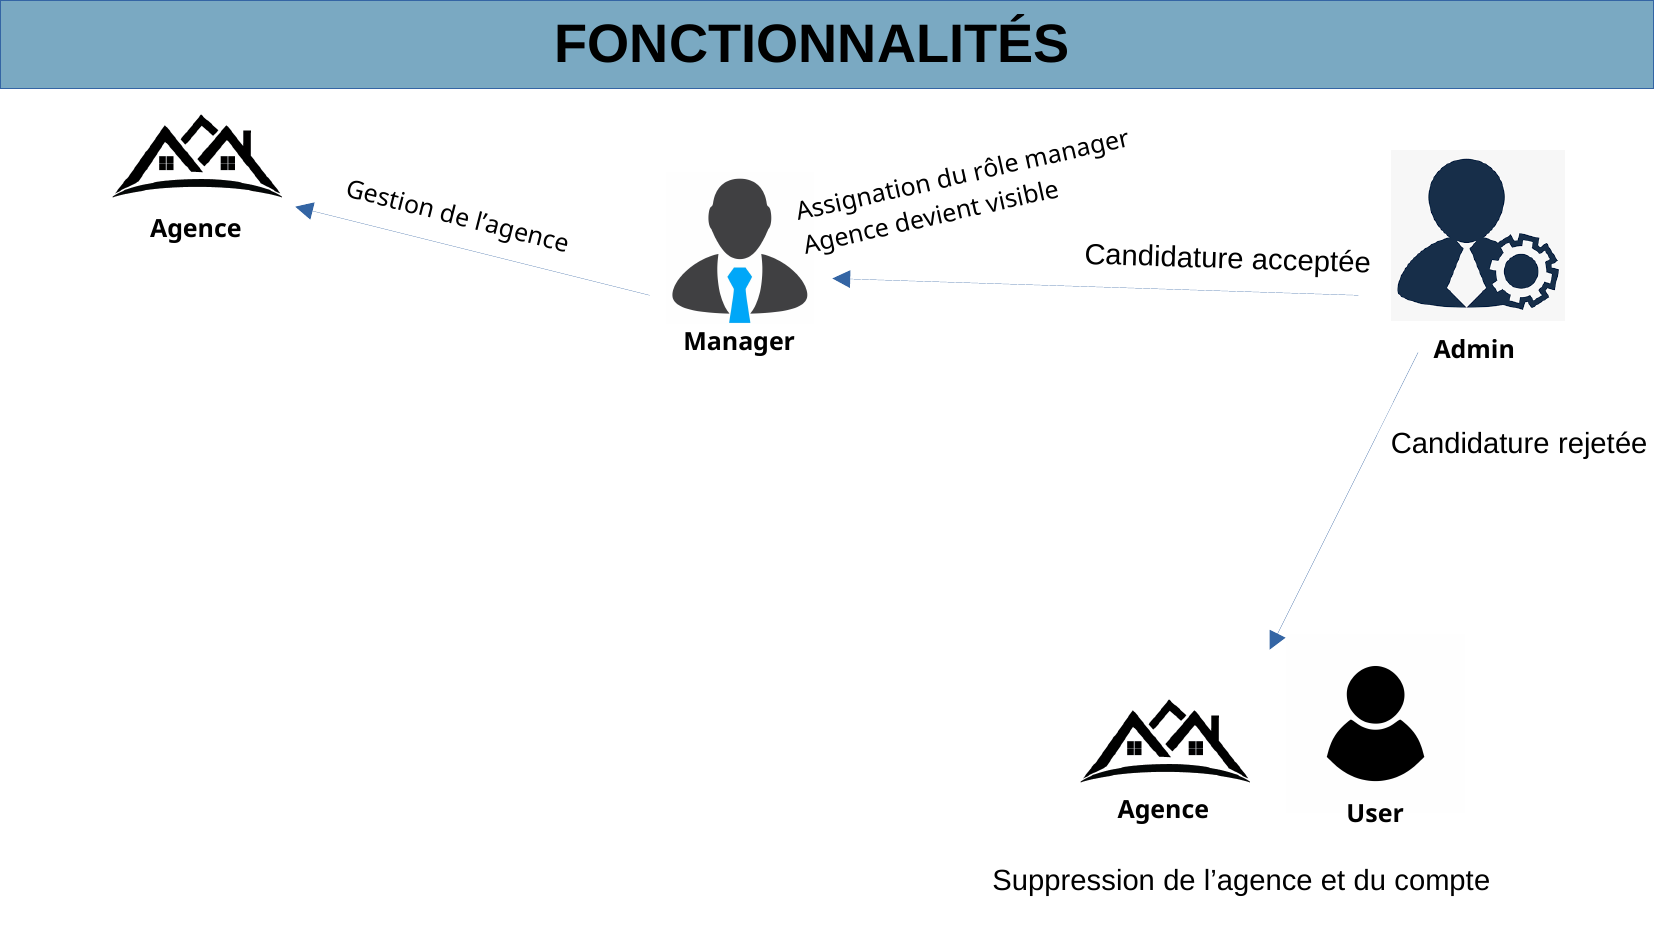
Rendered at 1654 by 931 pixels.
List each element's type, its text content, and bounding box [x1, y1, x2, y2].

text_box Candidature acceptée [1069, 230, 1387, 288]
text_box Manager [683, 323, 798, 368]
text_box Candidature rejetée [1375, 419, 1654, 468]
text_box Assignation du rôle manager Agence devient visible [792, 89, 1329, 262]
picture [666, 172, 814, 324]
picture [1074, 643, 1256, 834]
picture [1286, 634, 1465, 813]
text_box Agence [1117, 792, 1238, 837]
text_box Suppression de l’agence et du compte [977, 856, 1506, 904]
picture [106, 89, 288, 249]
text_box User [1346, 796, 1417, 831]
text_box Admin [1433, 332, 1516, 367]
text_box Agence [149, 210, 271, 255]
picture [1391, 150, 1565, 321]
text_box FONCTIONNALITÉS [539, 5, 1086, 82]
text_box [0, 0, 1654, 89]
text_box Gestion de l’agence [342, 170, 627, 275]
